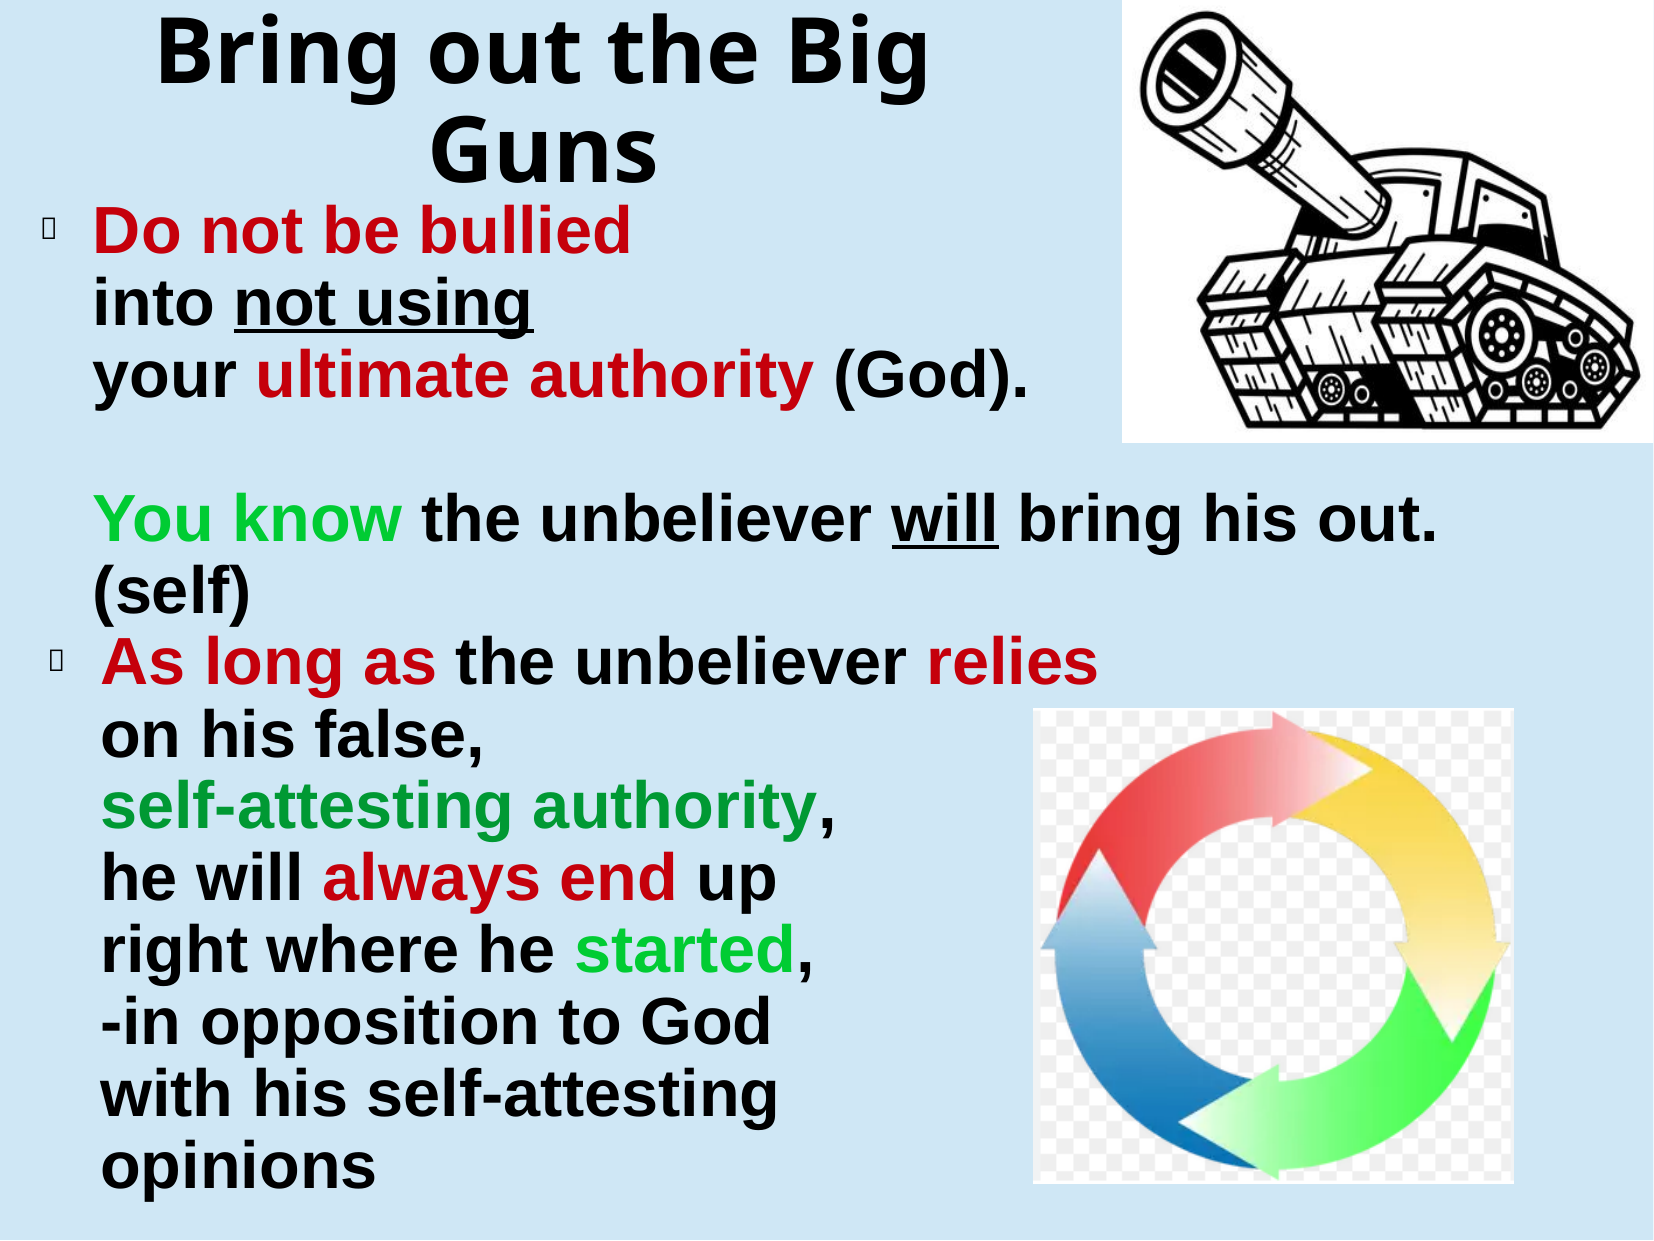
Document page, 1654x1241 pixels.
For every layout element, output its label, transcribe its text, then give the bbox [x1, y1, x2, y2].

picture [1122, 0, 1654, 443]
list As long as the unbeliever relies on his false, self-attesting authority, he will always end up right where he started, -in opposition to God with his self-attesting opinions [29, 627, 1171, 857]
title Bring out the Big Guns [82, 33, 1004, 173]
list Do not be bullied into not using your ultimate authority (God). You know the unbeliever will bring his out. (self) [22, 196, 1122, 432]
picture [1033, 708, 1514, 1184]
